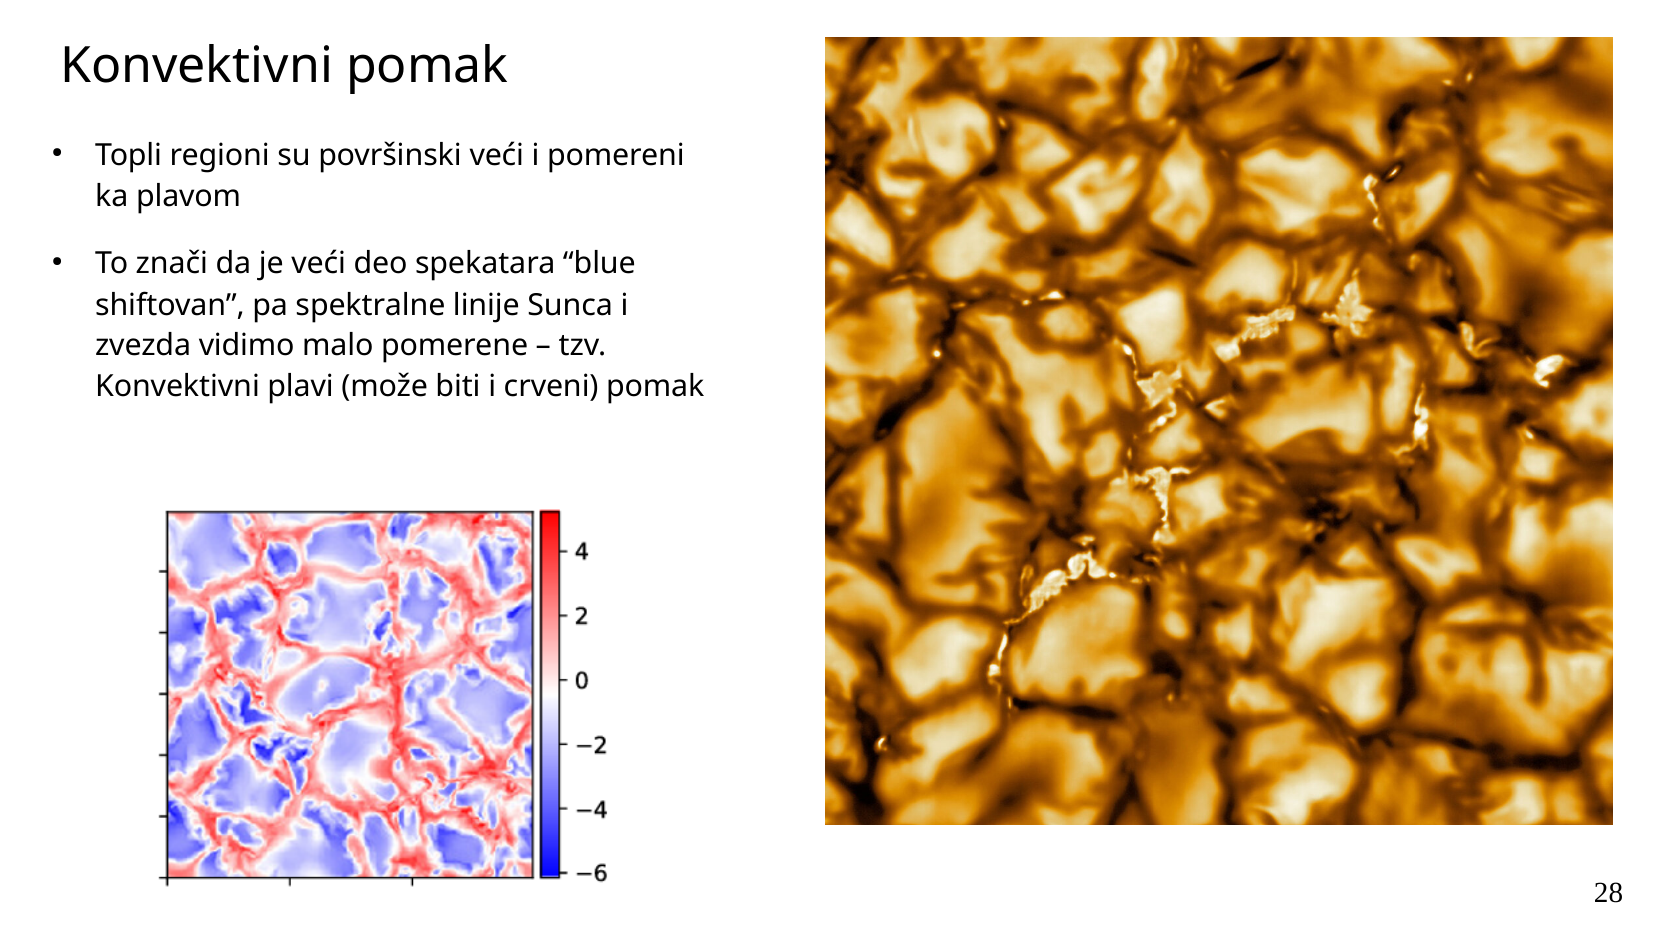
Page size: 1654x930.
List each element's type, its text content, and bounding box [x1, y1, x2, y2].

picture [825, 37, 1613, 826]
list Topli regioni su površinski veći i pomereni ka plavom To znači da je veći deo spekatara “blue shiftovan”, pa spektralne linije Sunca i zvezda vidimo malo pomerene – tzv. Konvektivni plavi (može biti i crveni) pomak [37, 133, 713, 450]
title Konvektivni pomak [59, 13, 1648, 113]
picture [112, 476, 638, 901]
